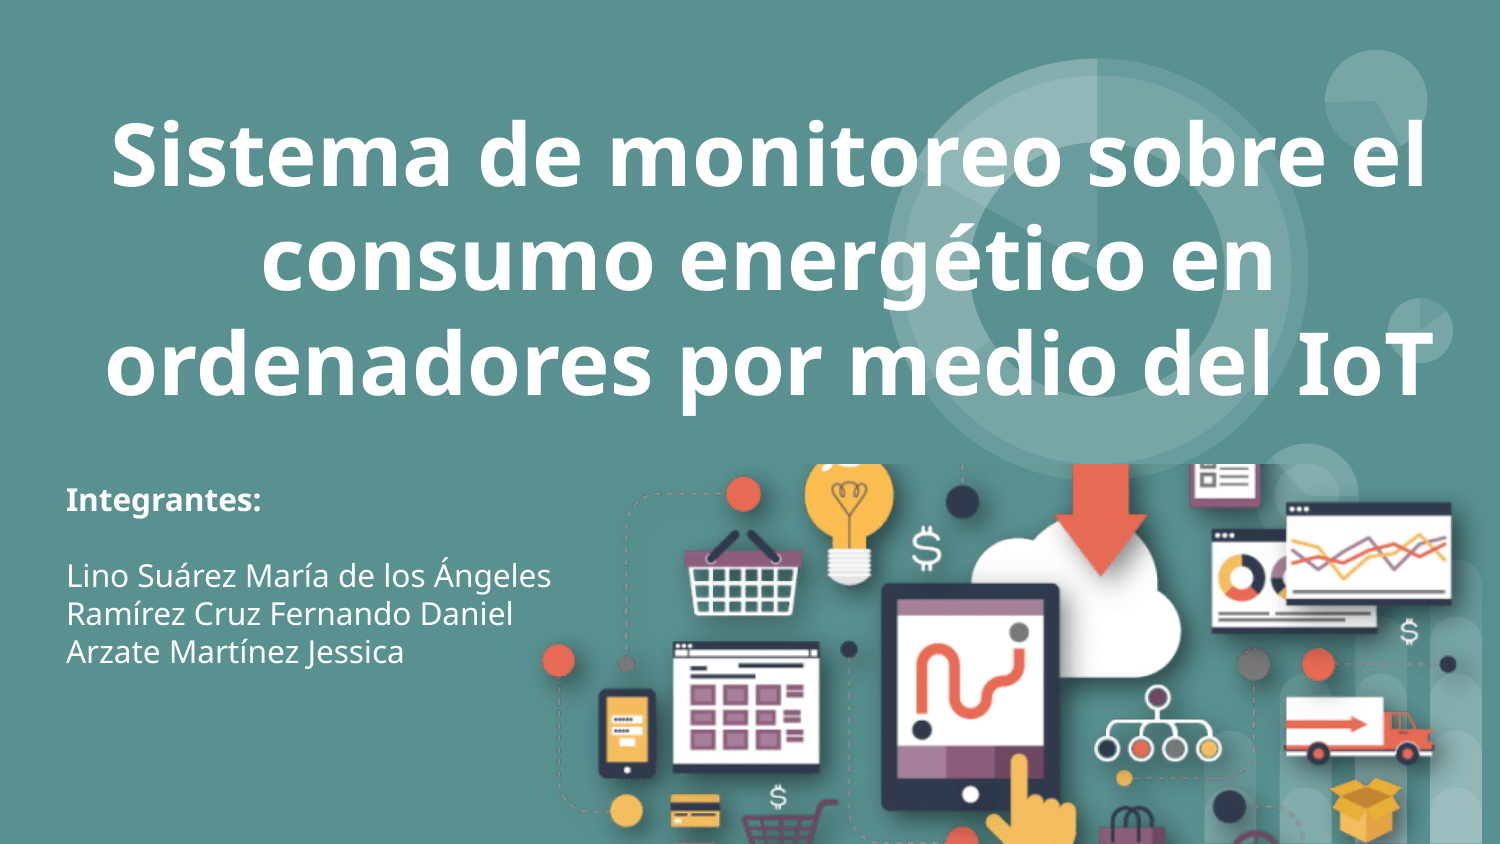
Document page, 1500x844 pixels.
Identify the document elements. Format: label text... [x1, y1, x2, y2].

picture [515, 464, 1500, 844]
title Sistema de monitoreo sobre el consumo energético en ordenadores por medio del IoT [51, 47, 1489, 465]
subtitle Integrantes: Lino Suárez María de los Ángeles Ramírez Cruz Fernando Daniel Arzate Martínez Jessica [51, 464, 1449, 686]
